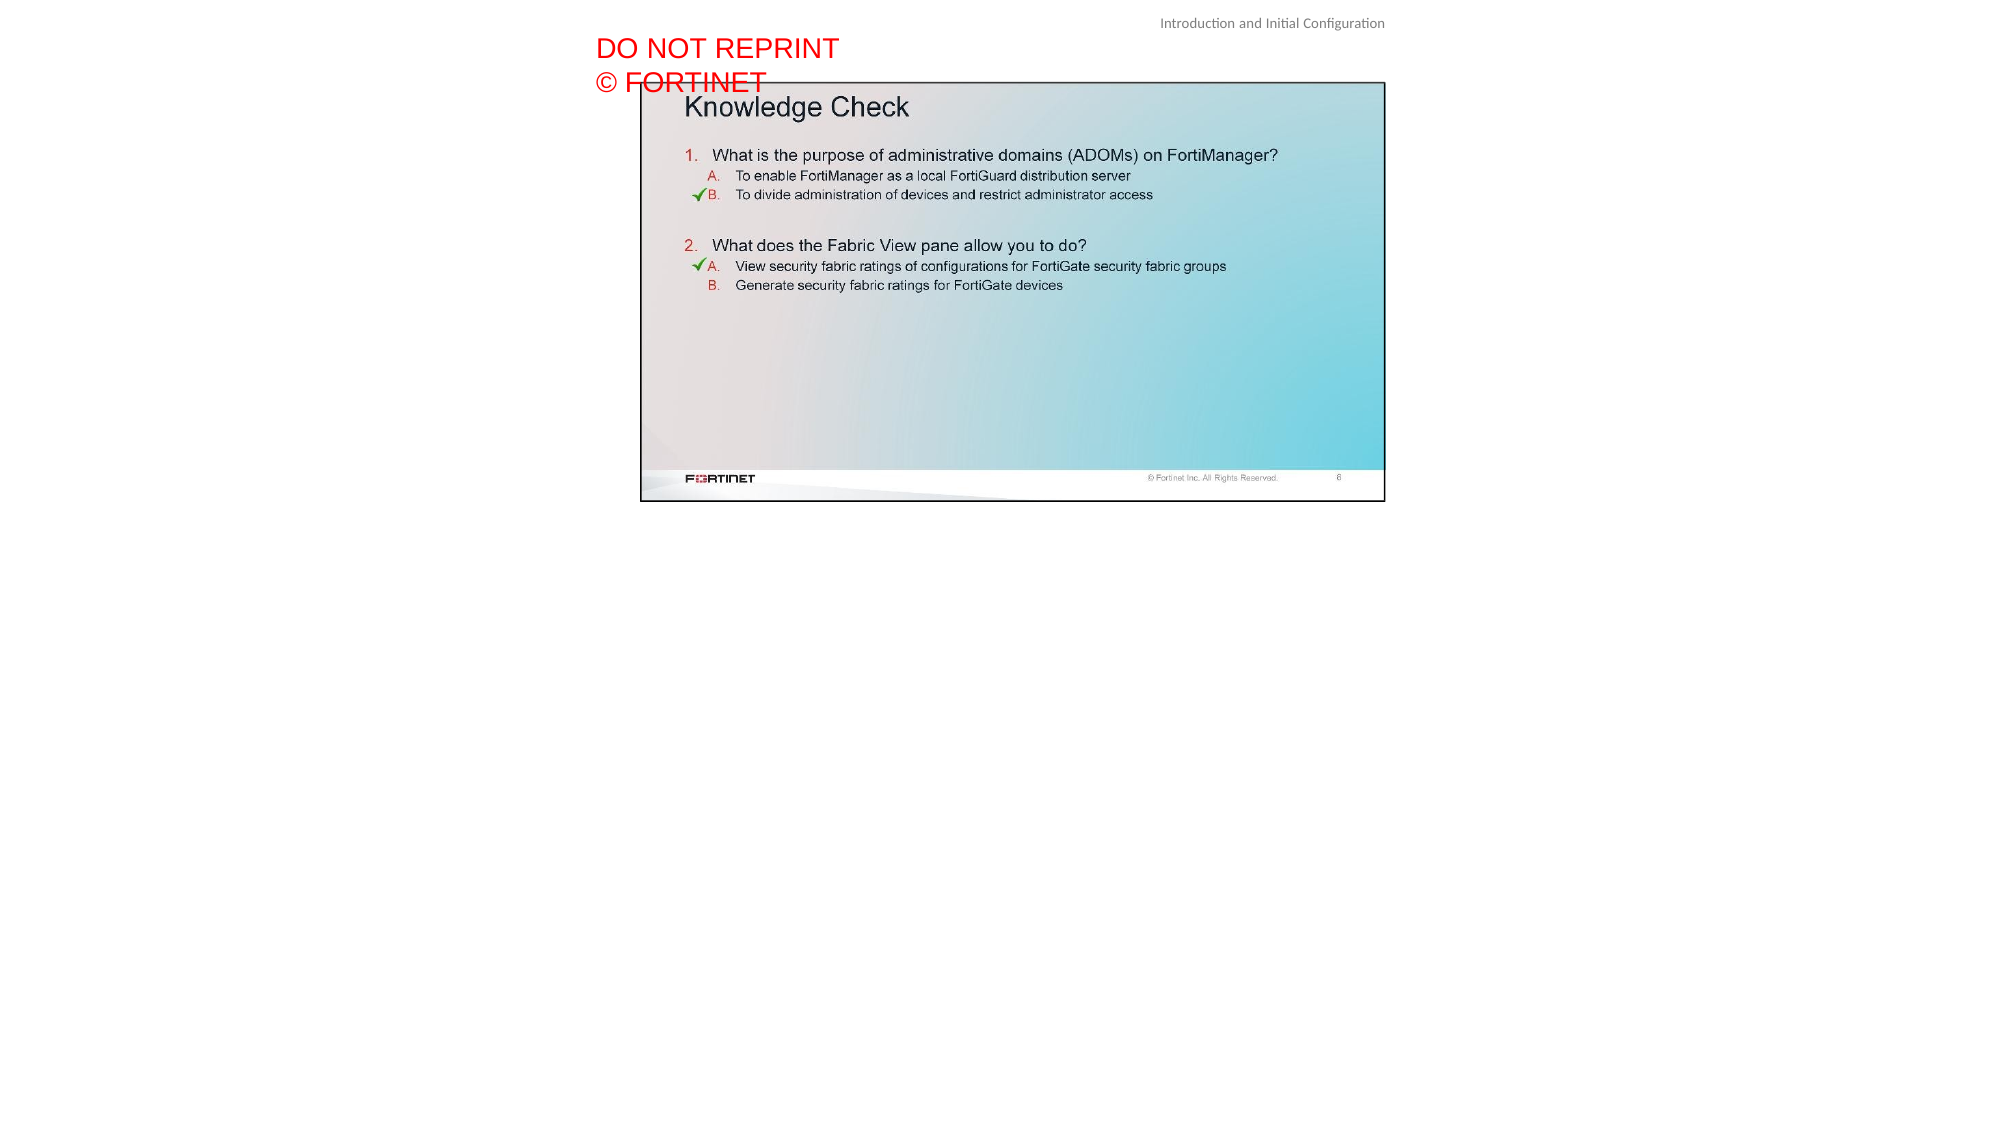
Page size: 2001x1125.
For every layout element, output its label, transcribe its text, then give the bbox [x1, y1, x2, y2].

text_box DO NOT REPRINT © FORTINET [594, 28, 841, 98]
text_box [640, 81, 1386, 502]
picture [642, 84, 1383, 500]
text_box Introduction and Initial Configuration [1158, 11, 1386, 32]
